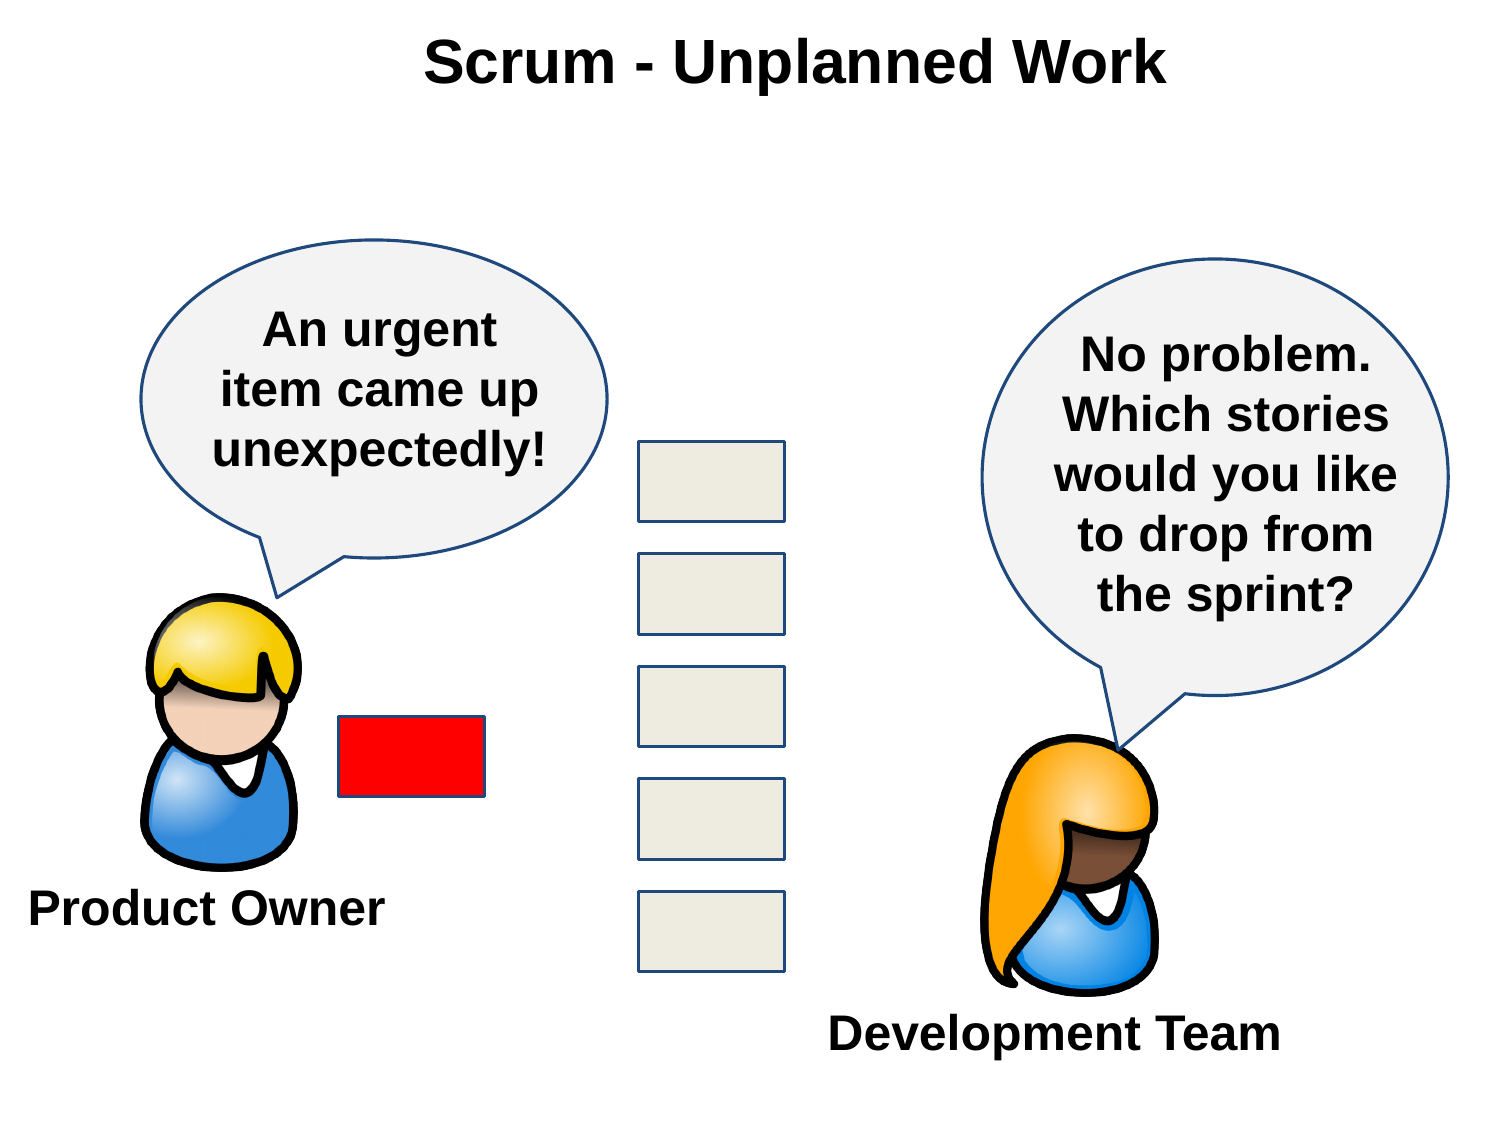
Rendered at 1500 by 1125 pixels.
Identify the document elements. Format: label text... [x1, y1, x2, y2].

text_box [638, 441, 785, 522]
picture [980, 734, 1159, 985]
text_box [638, 778, 785, 860]
text_box [565, 307, 608, 491]
text_box [638, 891, 785, 972]
text_box [1433, 399, 1449, 555]
text_box [338, 716, 485, 797]
text_box [217, 239, 531, 281]
text_box Development Team [812, 985, 1419, 1112]
text_box An urgent item came up unexpectedly! [194, 281, 565, 520]
text_box [140, 297, 194, 500]
text_box [1070, 258, 1360, 306]
text_box Product Owner [12, 860, 451, 957]
text_box Scrum - Unplanned Work [408, 5, 1210, 133]
picture [140, 593, 302, 860]
text_box [982, 359, 1019, 596]
text_box No problem. Which stories would you like to drop from the sprint? [1019, 306, 1433, 625]
text_box [638, 666, 785, 747]
text_box [638, 553, 785, 635]
text_box [222, 520, 526, 598]
text_box [1043, 625, 1387, 751]
